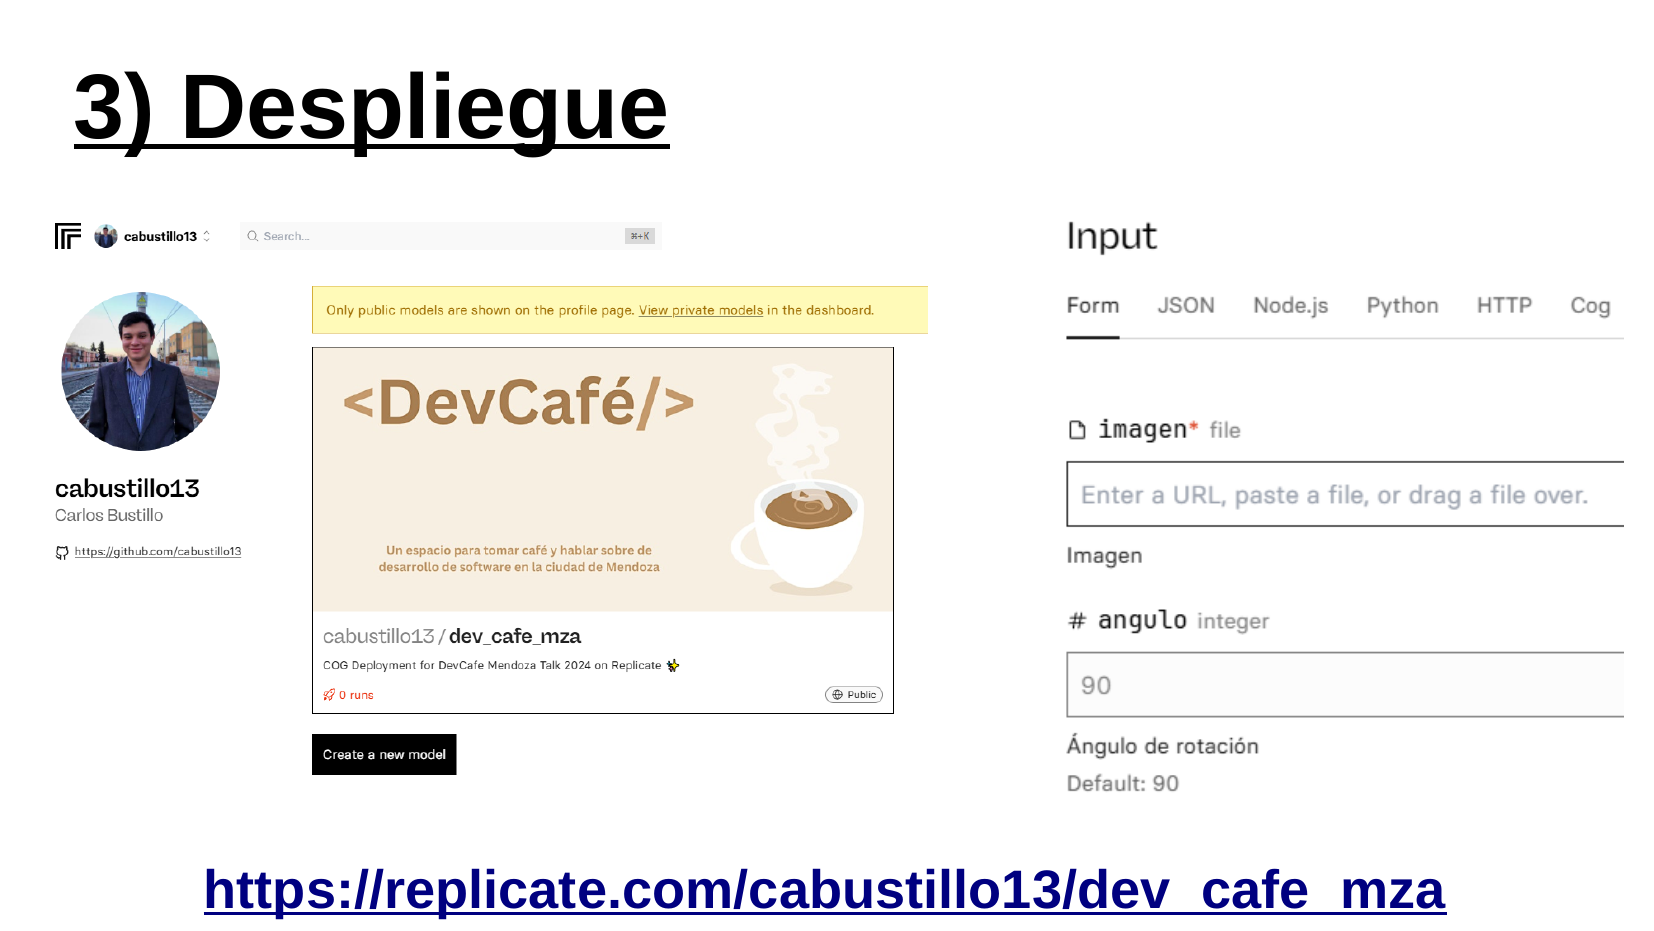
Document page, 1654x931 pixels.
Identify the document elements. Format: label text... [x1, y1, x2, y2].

text_box https://replicate.com/cabustillo13/dev_cafe_mza [188, 852, 1654, 931]
title 3) Despliegue [29, 29, 715, 185]
picture [14, 206, 928, 786]
picture [1012, 177, 1624, 824]
